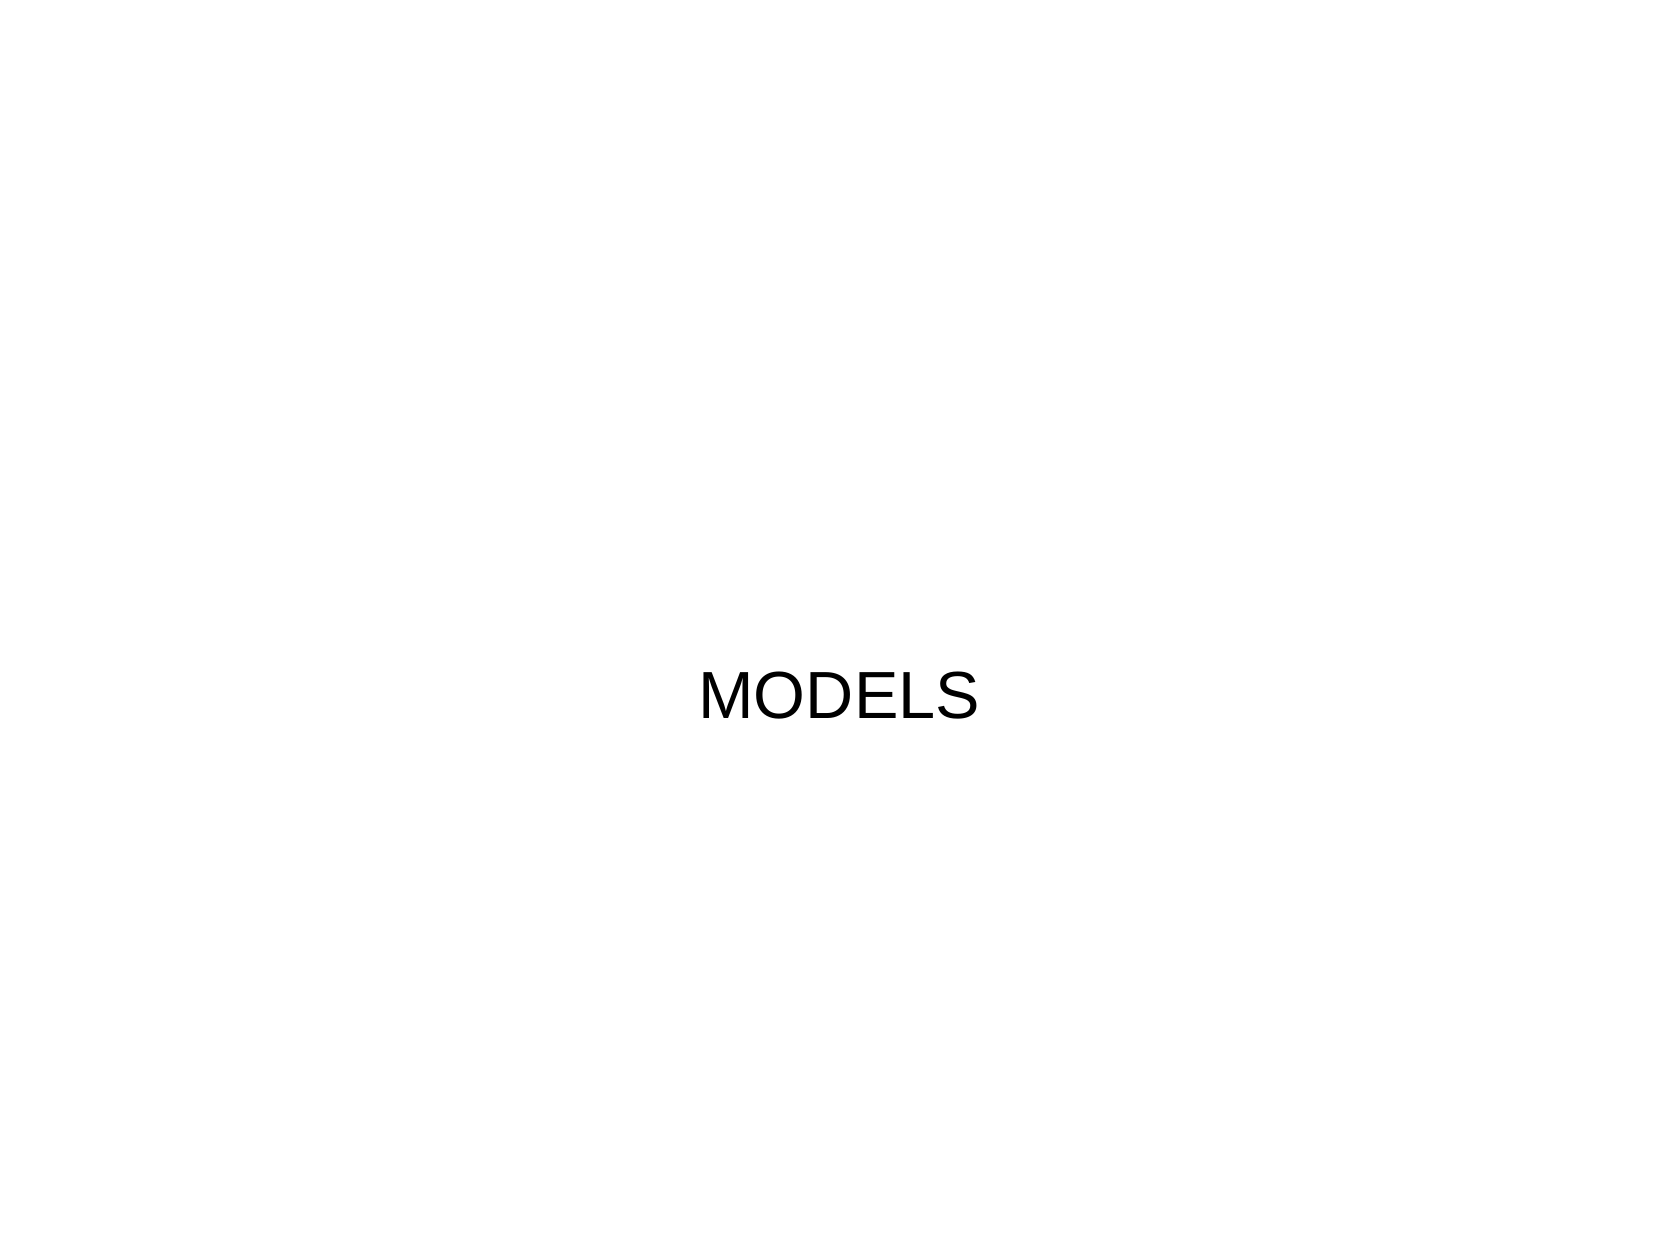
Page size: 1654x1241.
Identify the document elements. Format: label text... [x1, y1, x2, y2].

subtitle MODELS [25, 226, 1654, 1166]
